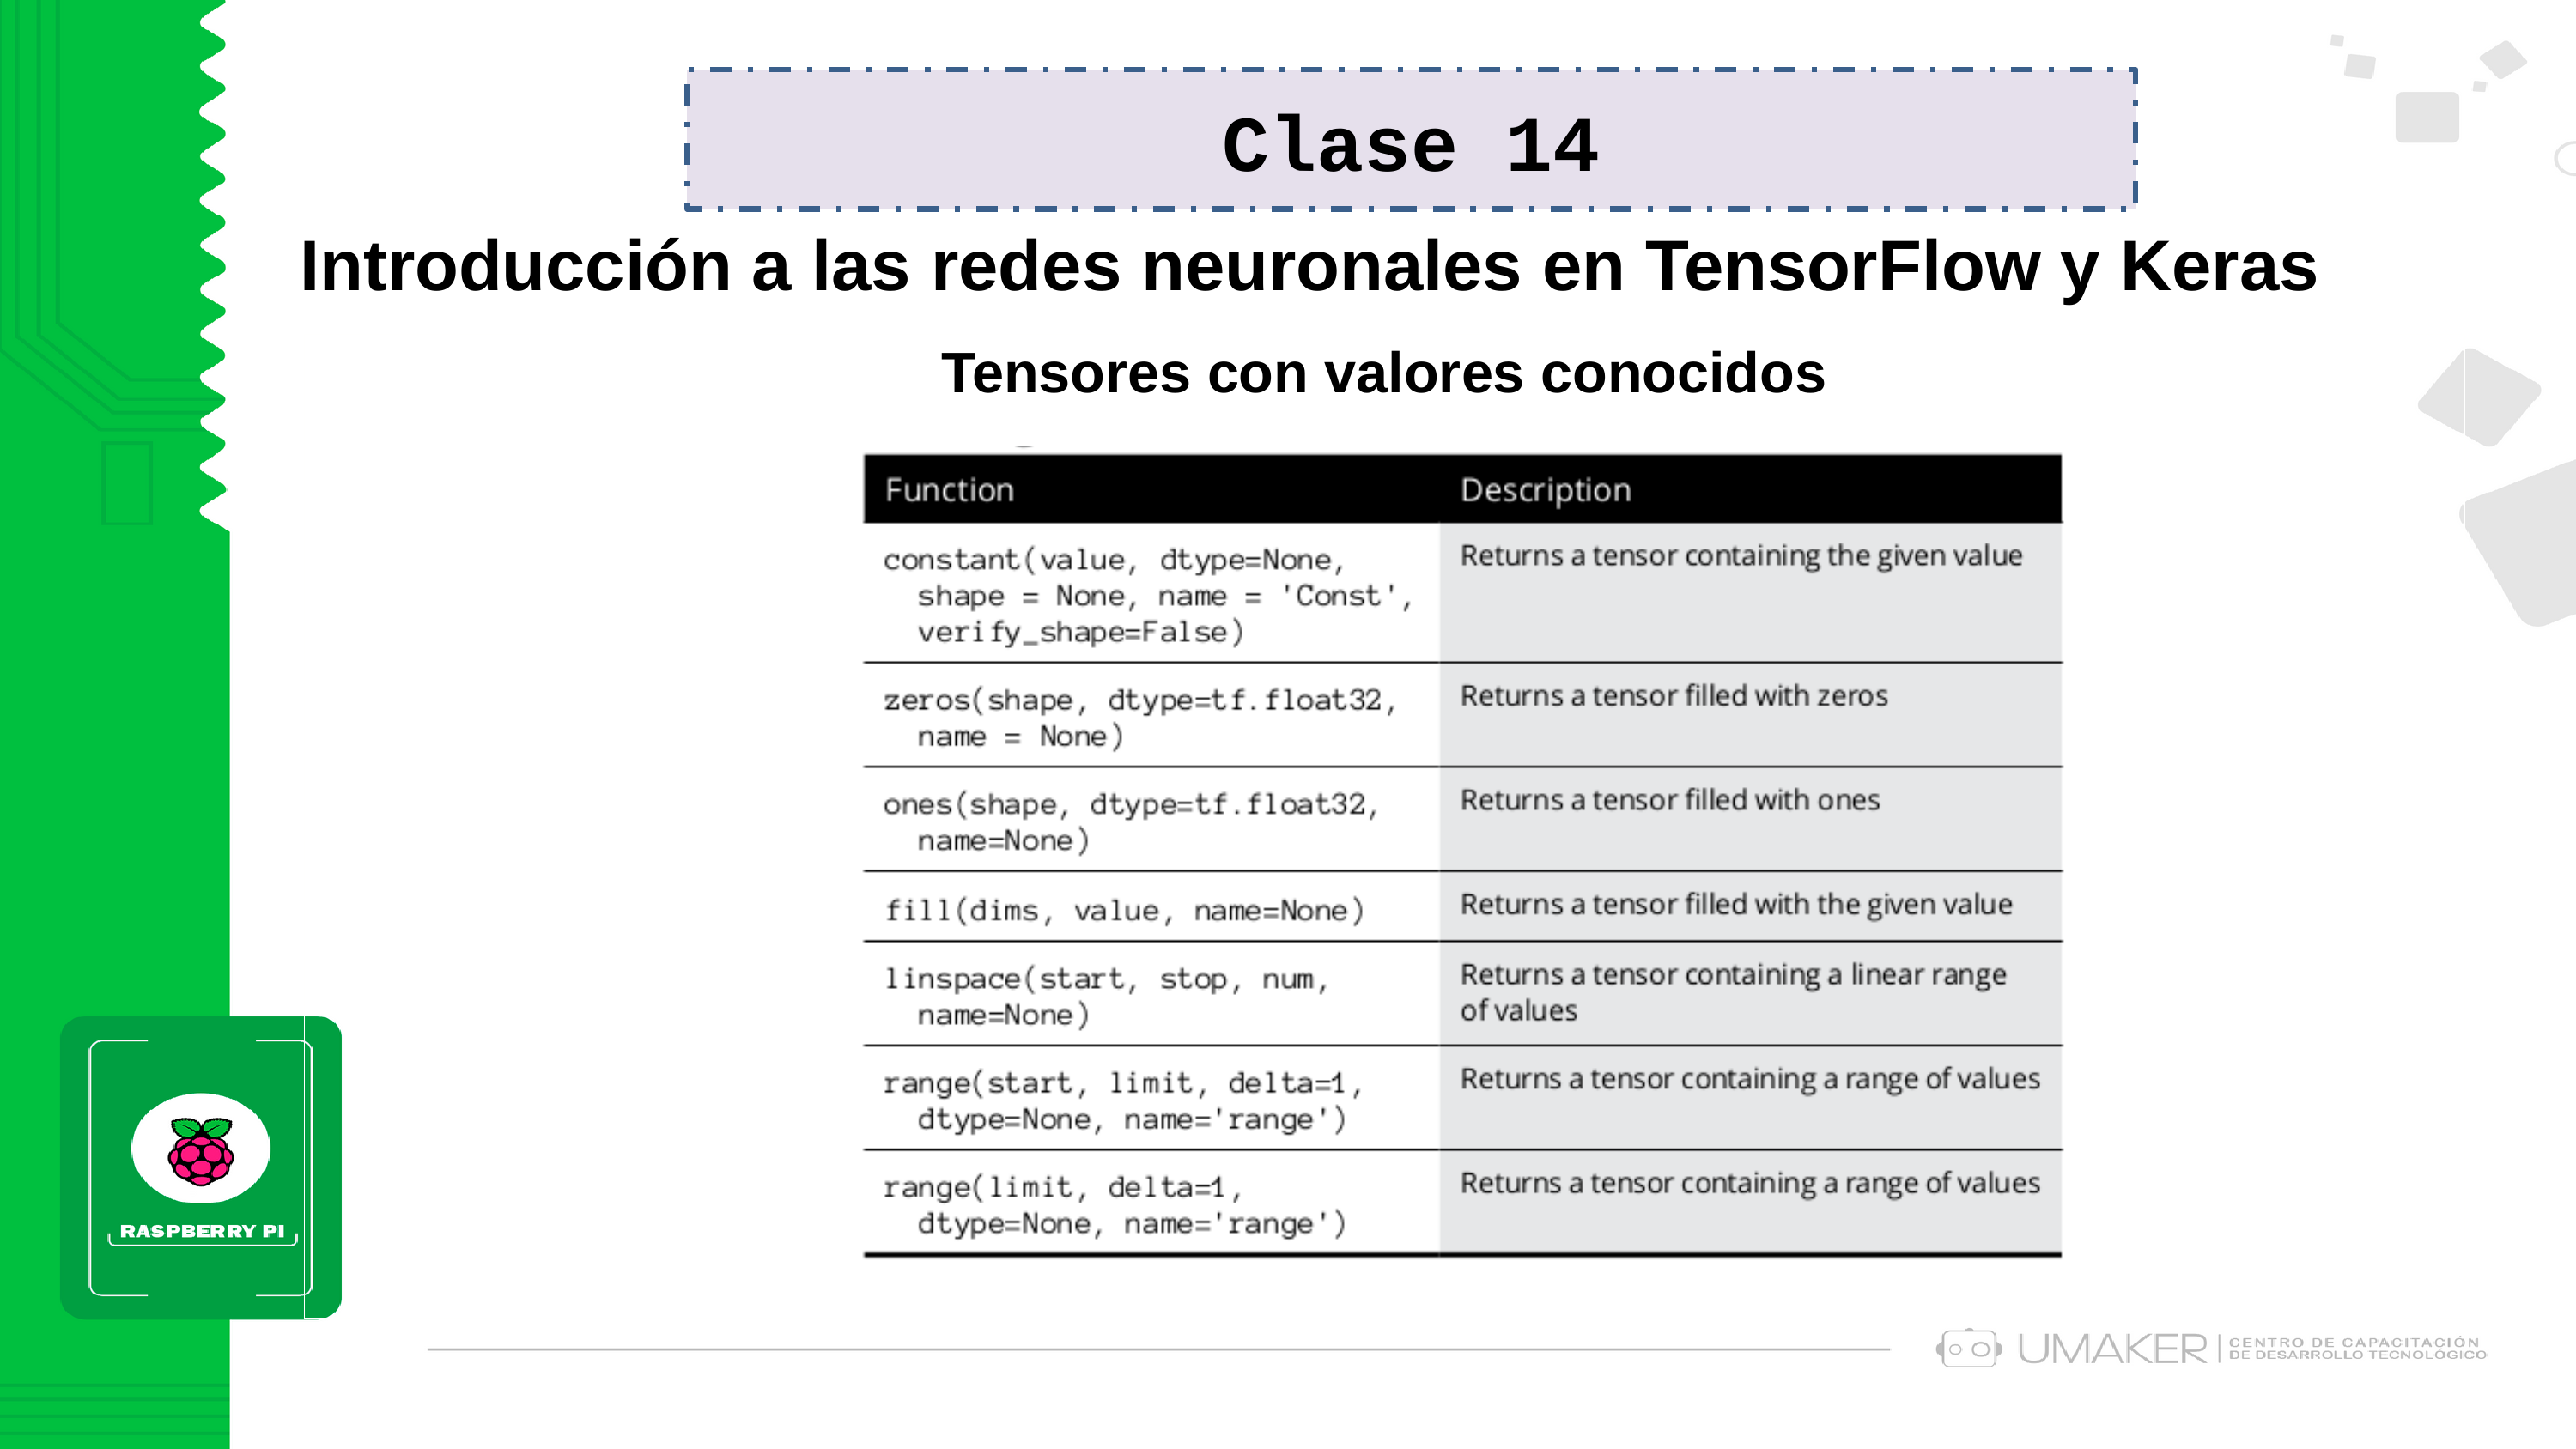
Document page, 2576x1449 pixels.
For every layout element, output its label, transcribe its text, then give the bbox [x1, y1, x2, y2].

text_box Tensores con valores conocidos [304, 334, 2465, 1319]
picture [0, 0, 2576, 1449]
text_box Clase 14 [687, 70, 2136, 209]
text_box Introducción a las redes neuronales en TensorFlow y Keras [243, 213, 2378, 366]
